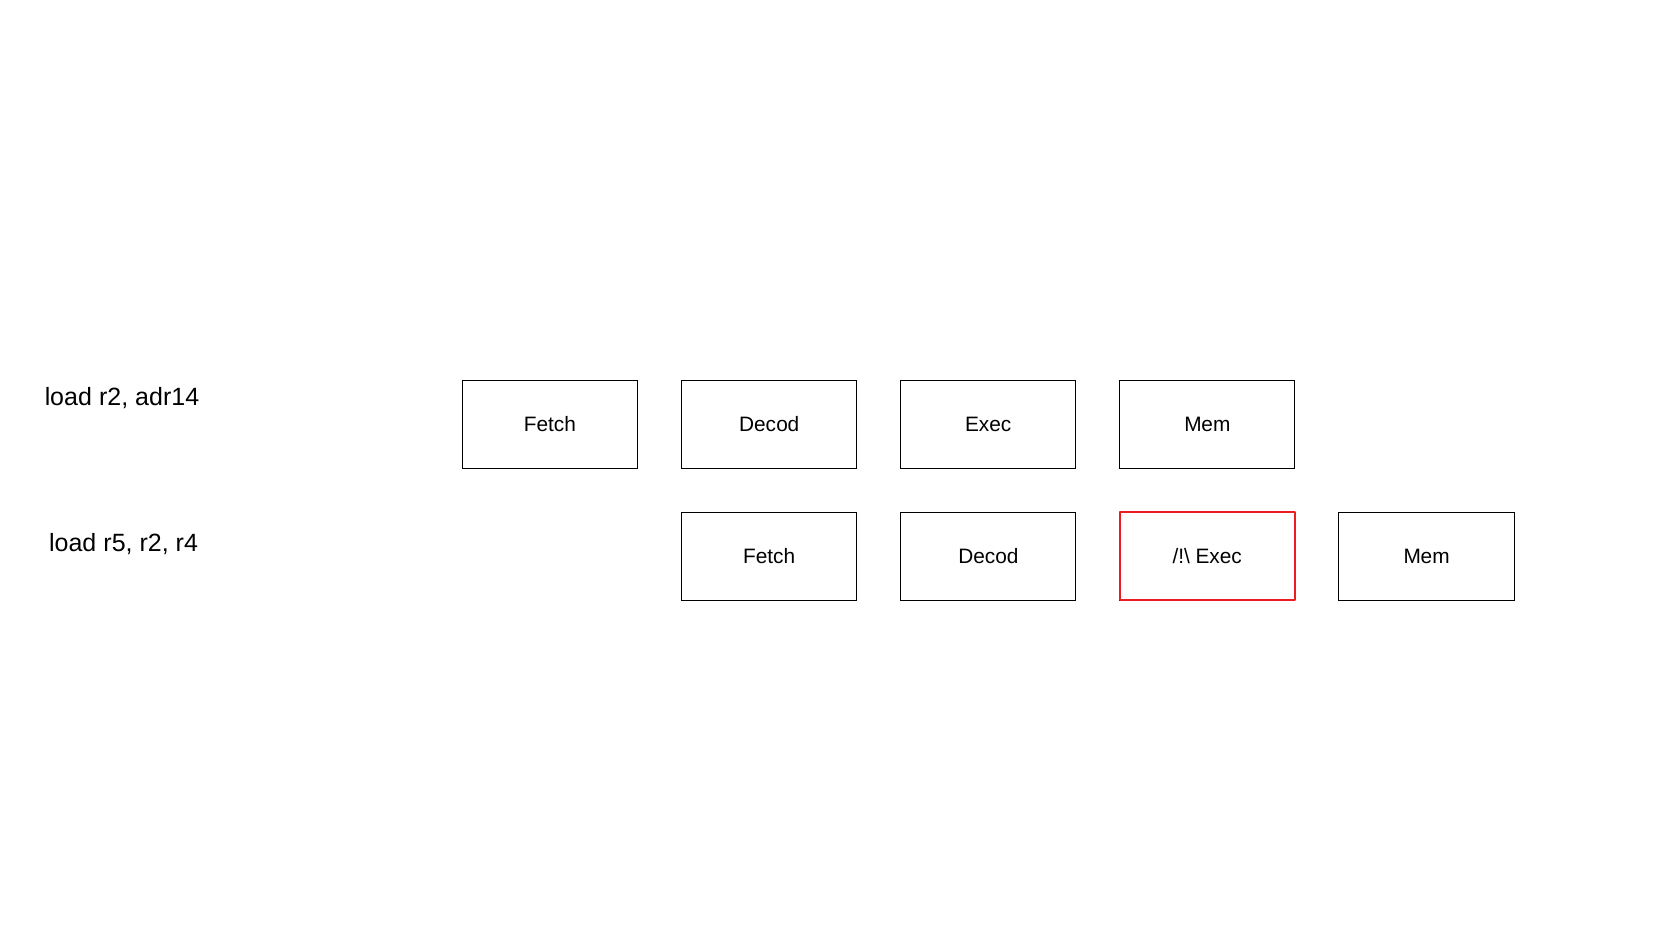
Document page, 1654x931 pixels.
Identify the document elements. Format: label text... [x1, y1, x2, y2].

text_box /!\ Exec [1119, 512, 1295, 601]
text_box Exec [900, 380, 1076, 469]
text_box Fetch [462, 380, 638, 469]
text_box Decod [681, 380, 857, 469]
text_box load r5, r2, r4 [34, 520, 376, 599]
text_box Mem [1338, 512, 1515, 601]
text_box Mem [1119, 380, 1295, 469]
text_box load r2, adr14 [30, 375, 372, 453]
text_box Decod [900, 512, 1076, 601]
text_box Fetch [681, 512, 857, 601]
